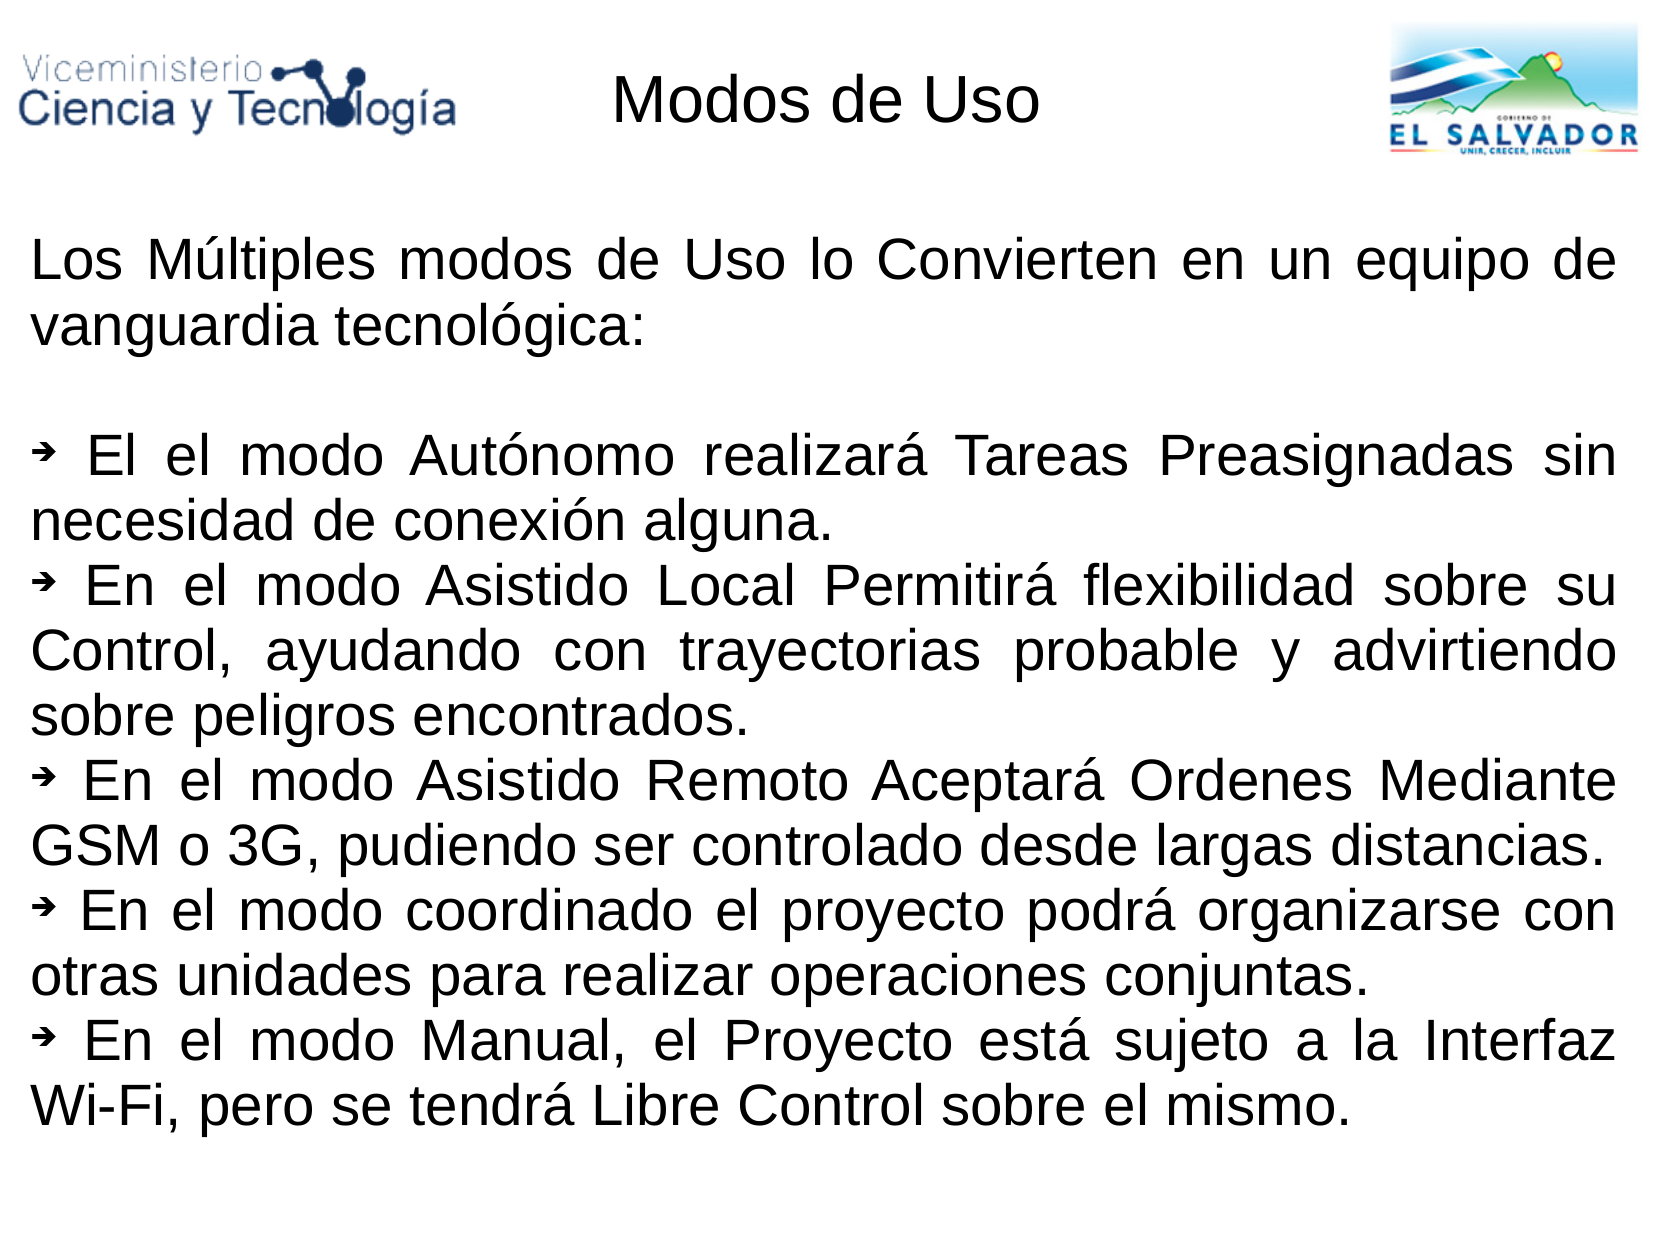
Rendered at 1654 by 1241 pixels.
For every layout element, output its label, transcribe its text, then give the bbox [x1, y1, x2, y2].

picture [1388, 15, 1642, 160]
subtitle Los Múltiples modos de Uso lo Convierten en un equipo de vanguardia tecnológica: El el modo Autónomo realizará Tareas Preasignadas sin necesidad de conexión alguna. En el modo Asistido Local Permitirá flexibilidad sobre su Control, ayudando con trayectorias probable y advirtiendo sobre peligros encontrados. En el modo Asistido Remoto Aceptará Ordenes Mediante GSM o 3G, pudiendo ser controlado desde largas distancias. En el modo coordinado el proyecto podrá organizarse con otras unidades para realizar operaciones conjuntas. En el modo Manual, el Proyecto está sujeto a la Interfaz Wi-Fi, pero se tendrá Libre Control sobre el mismo. [30, 195, 1621, 1171]
picture [11, 17, 475, 162]
title Modos de Uso [29, 49, 1624, 151]
